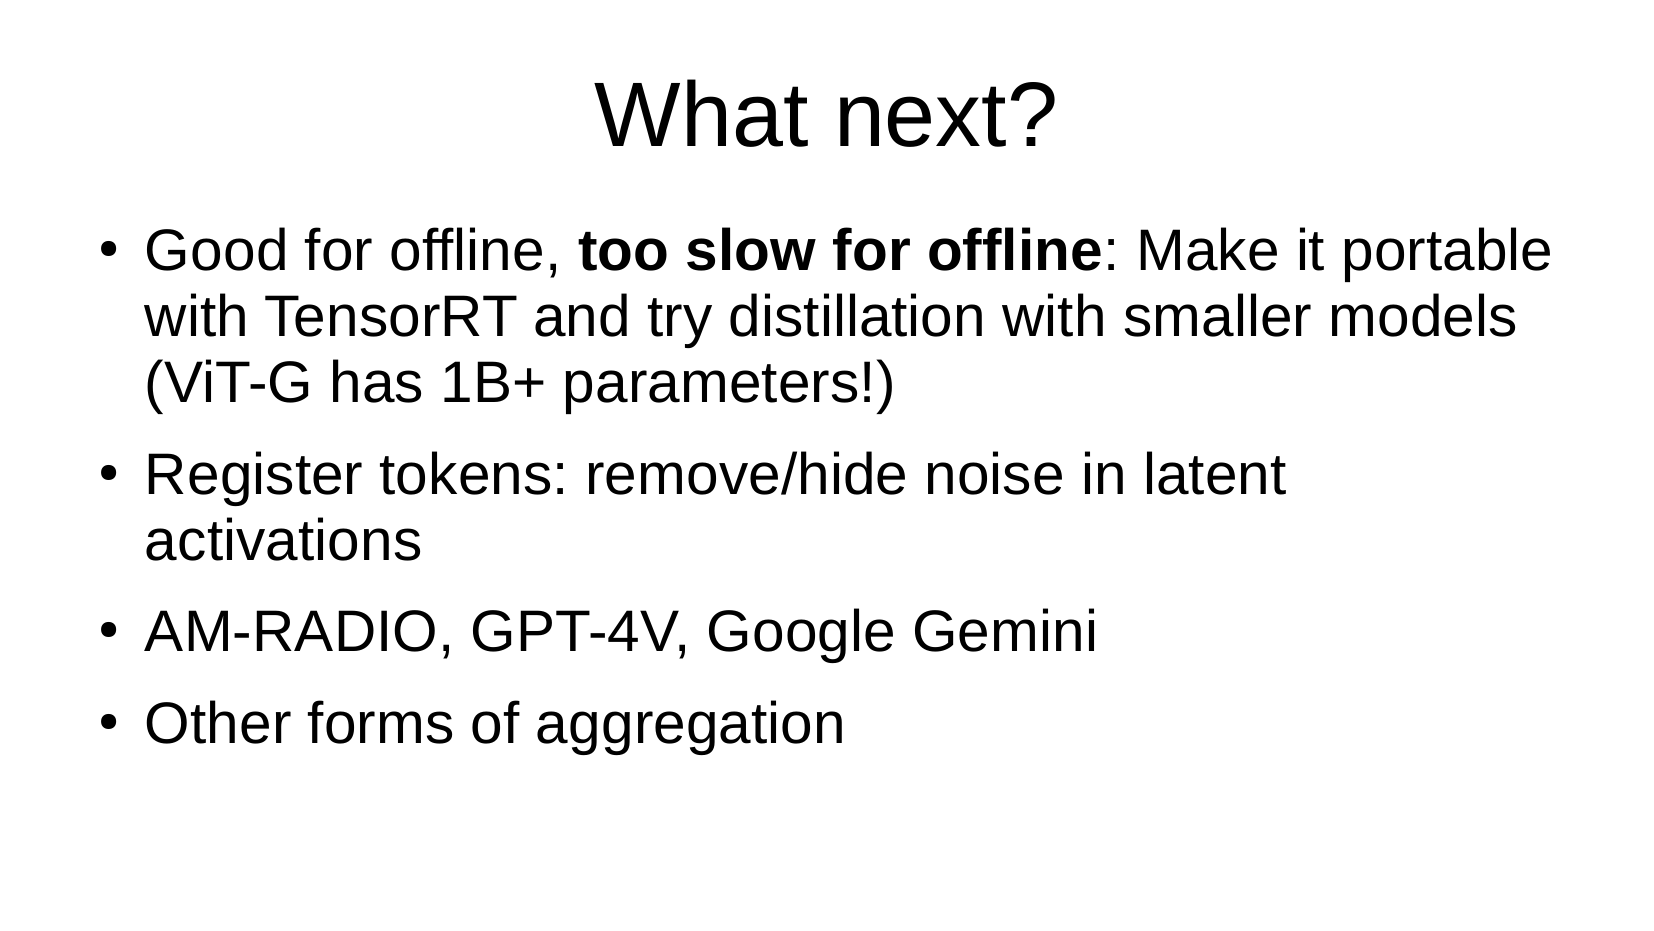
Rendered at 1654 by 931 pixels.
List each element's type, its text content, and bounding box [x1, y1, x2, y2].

list Good for offline, too slow for offline: Make it portable with TensorRT and try distillation with smaller models (ViT-G has 1B+ parameters!) Register tokens: remove/hide noise in latent activations AM-RADIO, GPT-4V, Google Gemini Other forms of aggregation [82, 217, 1571, 758]
title What next? [82, 37, 1571, 193]
